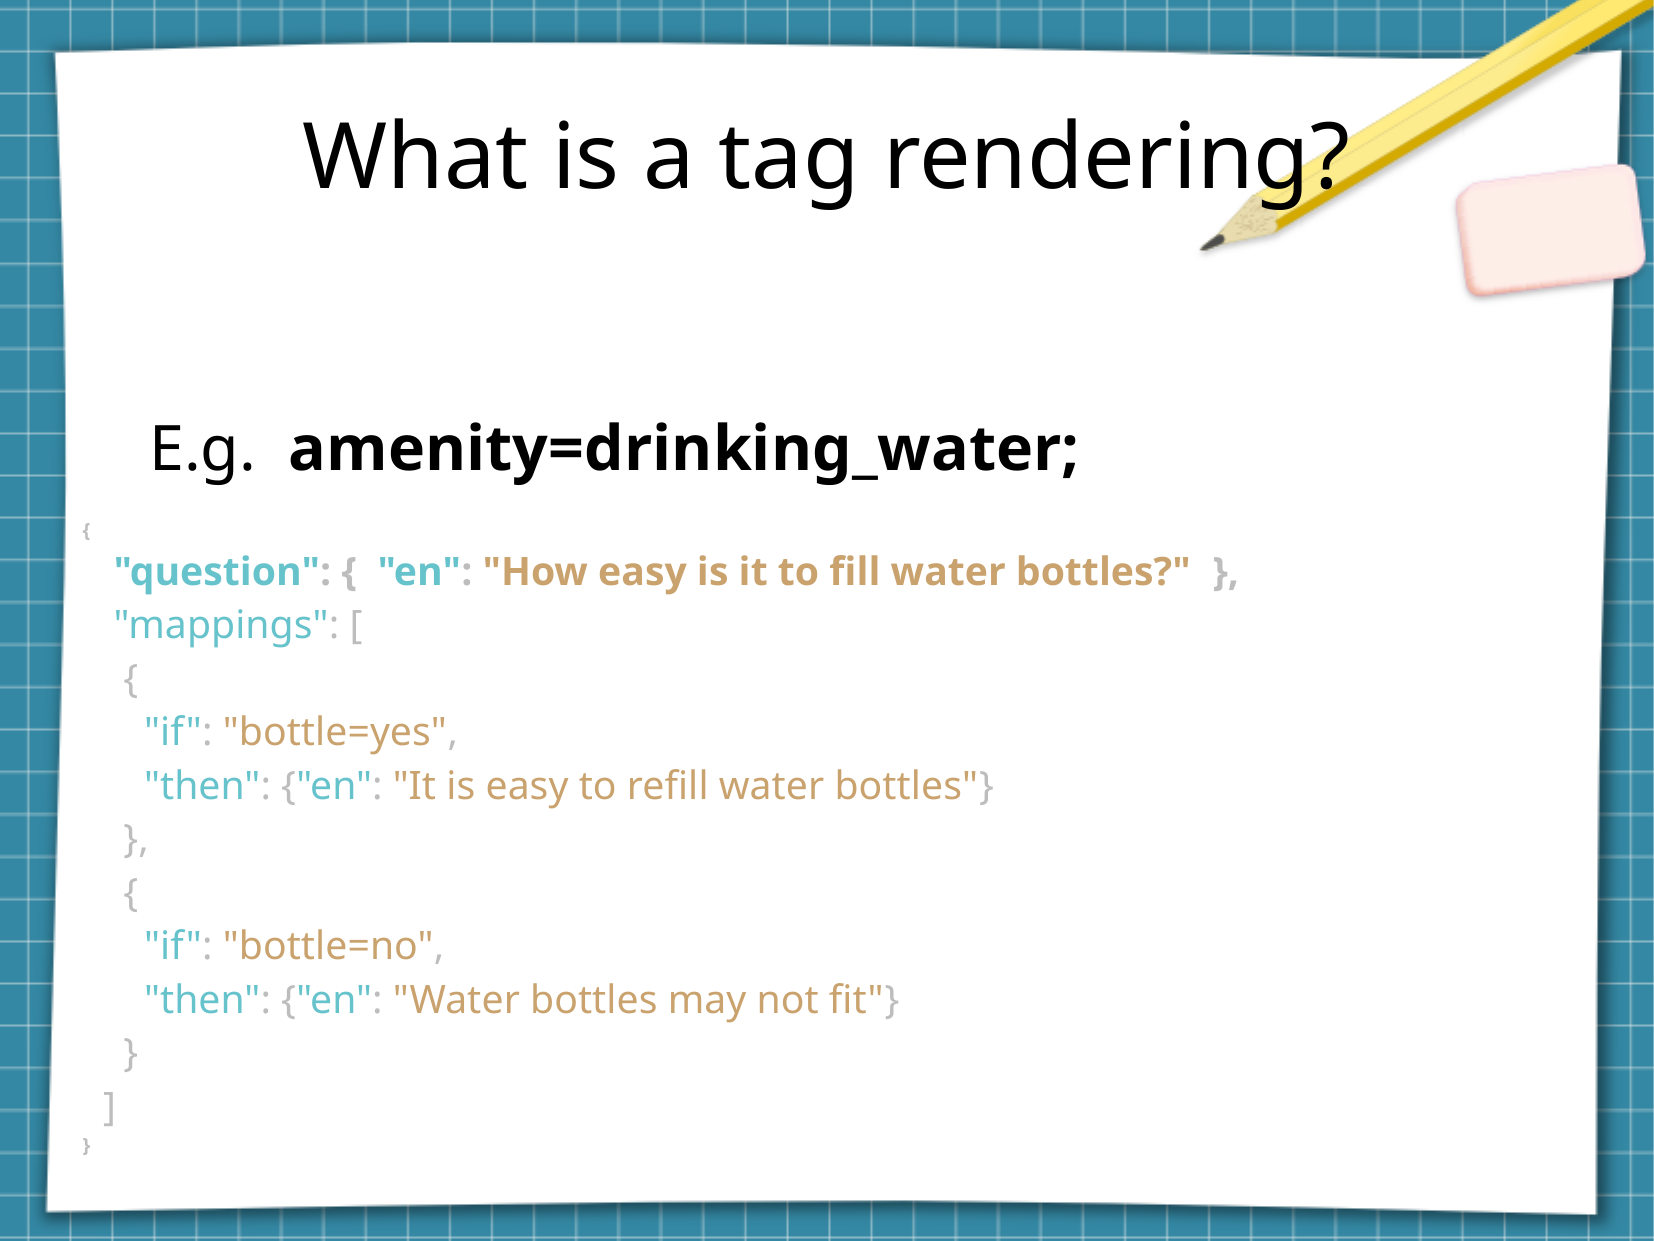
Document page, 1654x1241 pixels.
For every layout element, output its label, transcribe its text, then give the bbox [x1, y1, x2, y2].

title What is a tag rendering? [82, 49, 1571, 257]
list E.g. amenity=drinking_water; { "question": { "en": "How easy is it to fill water bottles?" }, "mappings": [ { "if": "bottle=yes", "then": {"en": "It is easy to refill water bottles"} }, { "if": "bottle=no", "then": {"en": "Water bottles may not fit"} } ] } [82, 290, 1571, 1165]
picture [0, 0, 1654, 1241]
